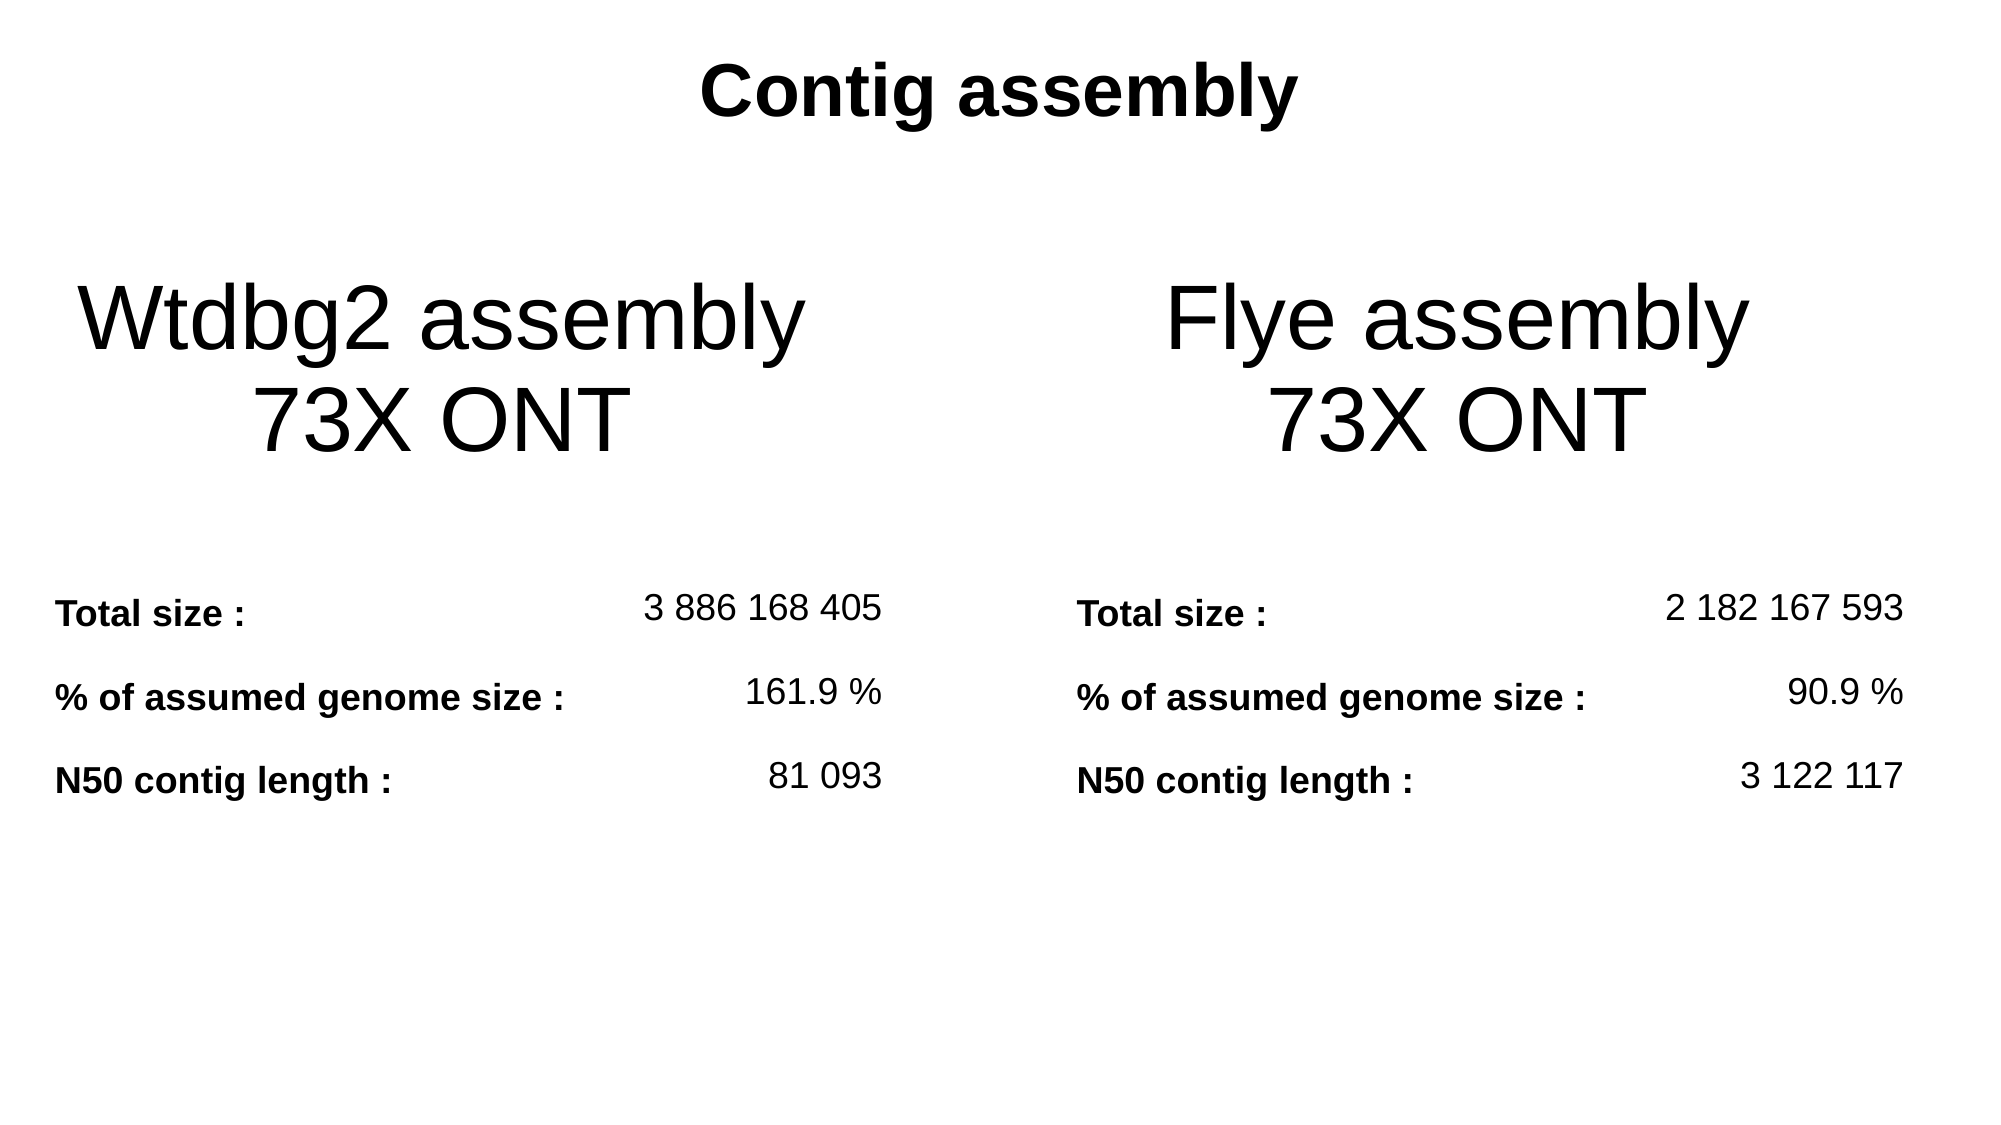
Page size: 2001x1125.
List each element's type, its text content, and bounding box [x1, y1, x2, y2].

text_box 3 886 168 405 161.9 % 81 093 [140, 578, 898, 930]
title Flye assembly 73X ONT [985, 266, 2000, 472]
text_box Total size : % of assumed genome size : N50 contig length : [40, 584, 140, 894]
title Wtdbg2 assembly 73X ONT [0, 266, 985, 472]
text_box 2 182 167 593 90.9 % 3 122 117 [1162, 578, 1919, 930]
text_box Total size : % of assumed genome size : N50 contig length : [1061, 584, 1162, 894]
title Contig assembly [503, 0, 1497, 184]
